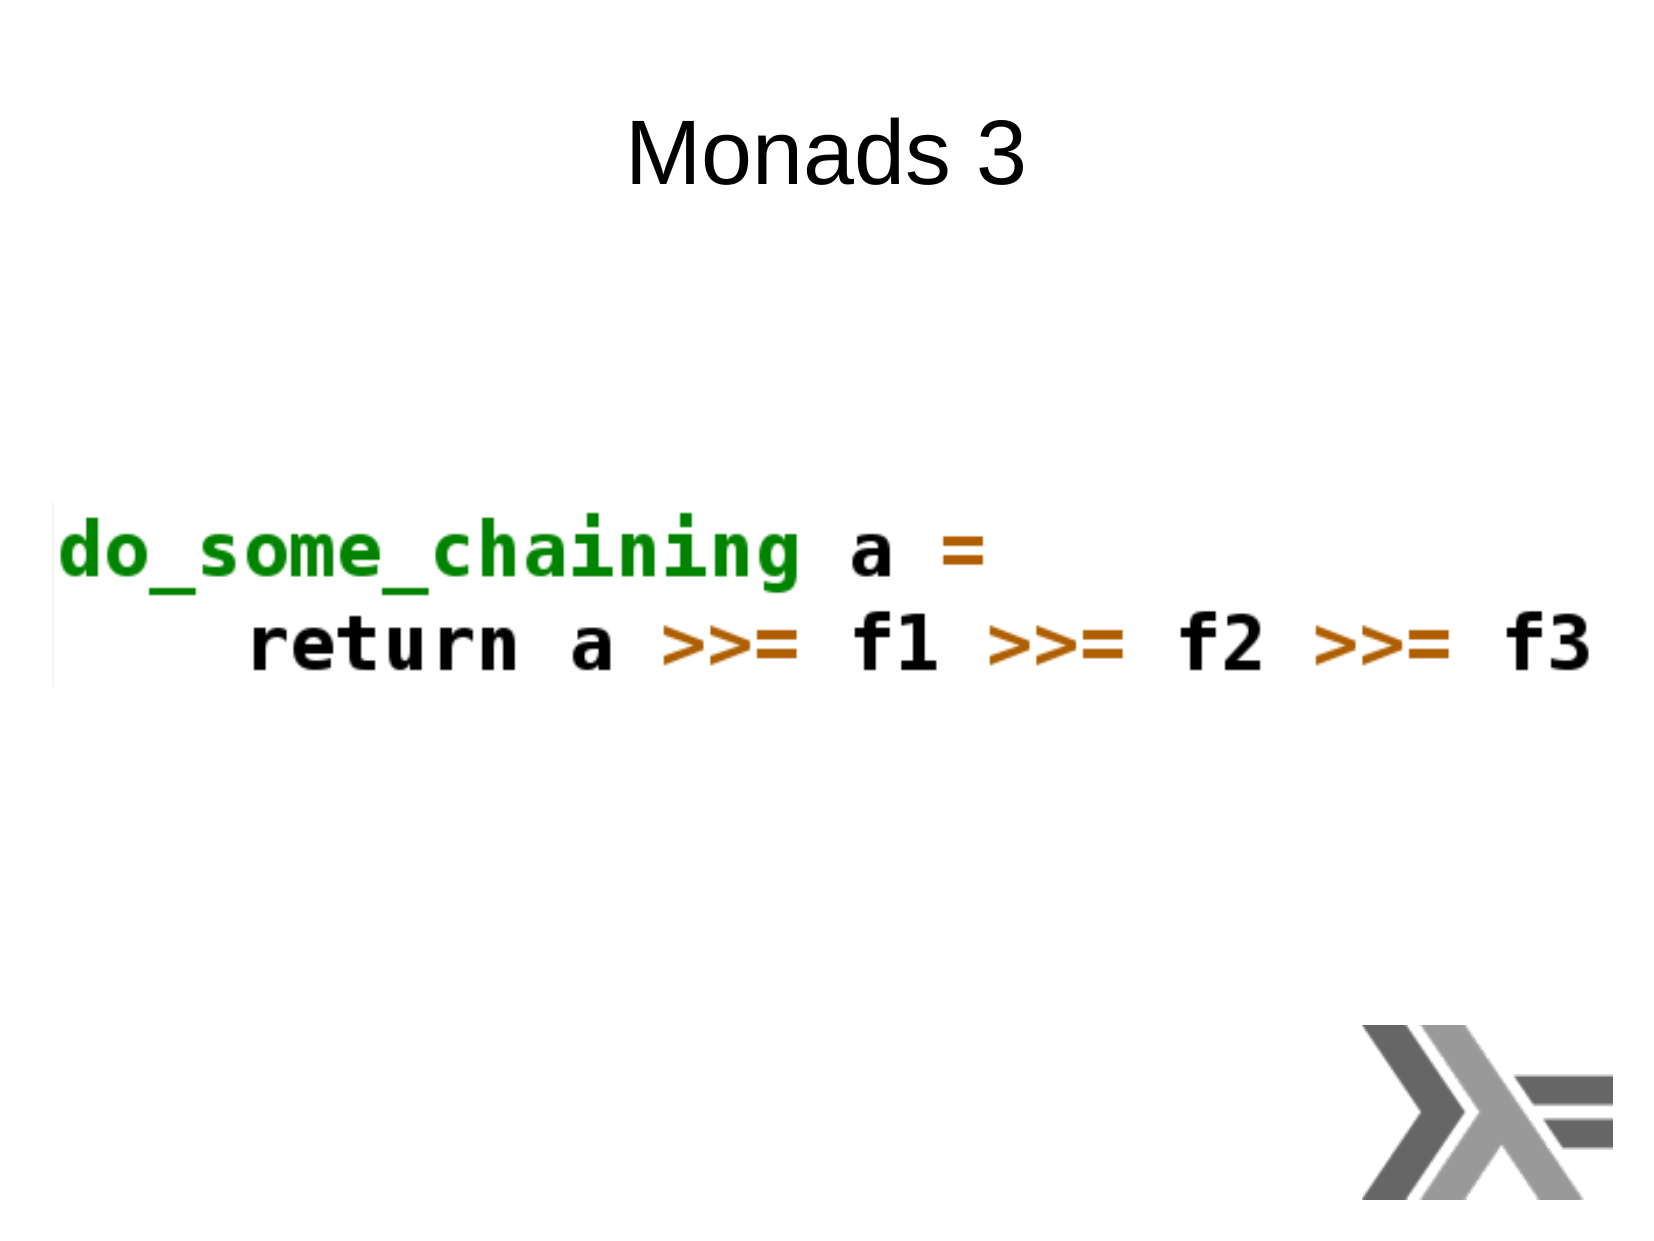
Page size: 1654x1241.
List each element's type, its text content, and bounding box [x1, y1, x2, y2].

picture [52, 502, 1603, 687]
picture [1362, 1025, 1613, 1201]
title Monads 3 [82, 56, 1571, 250]
